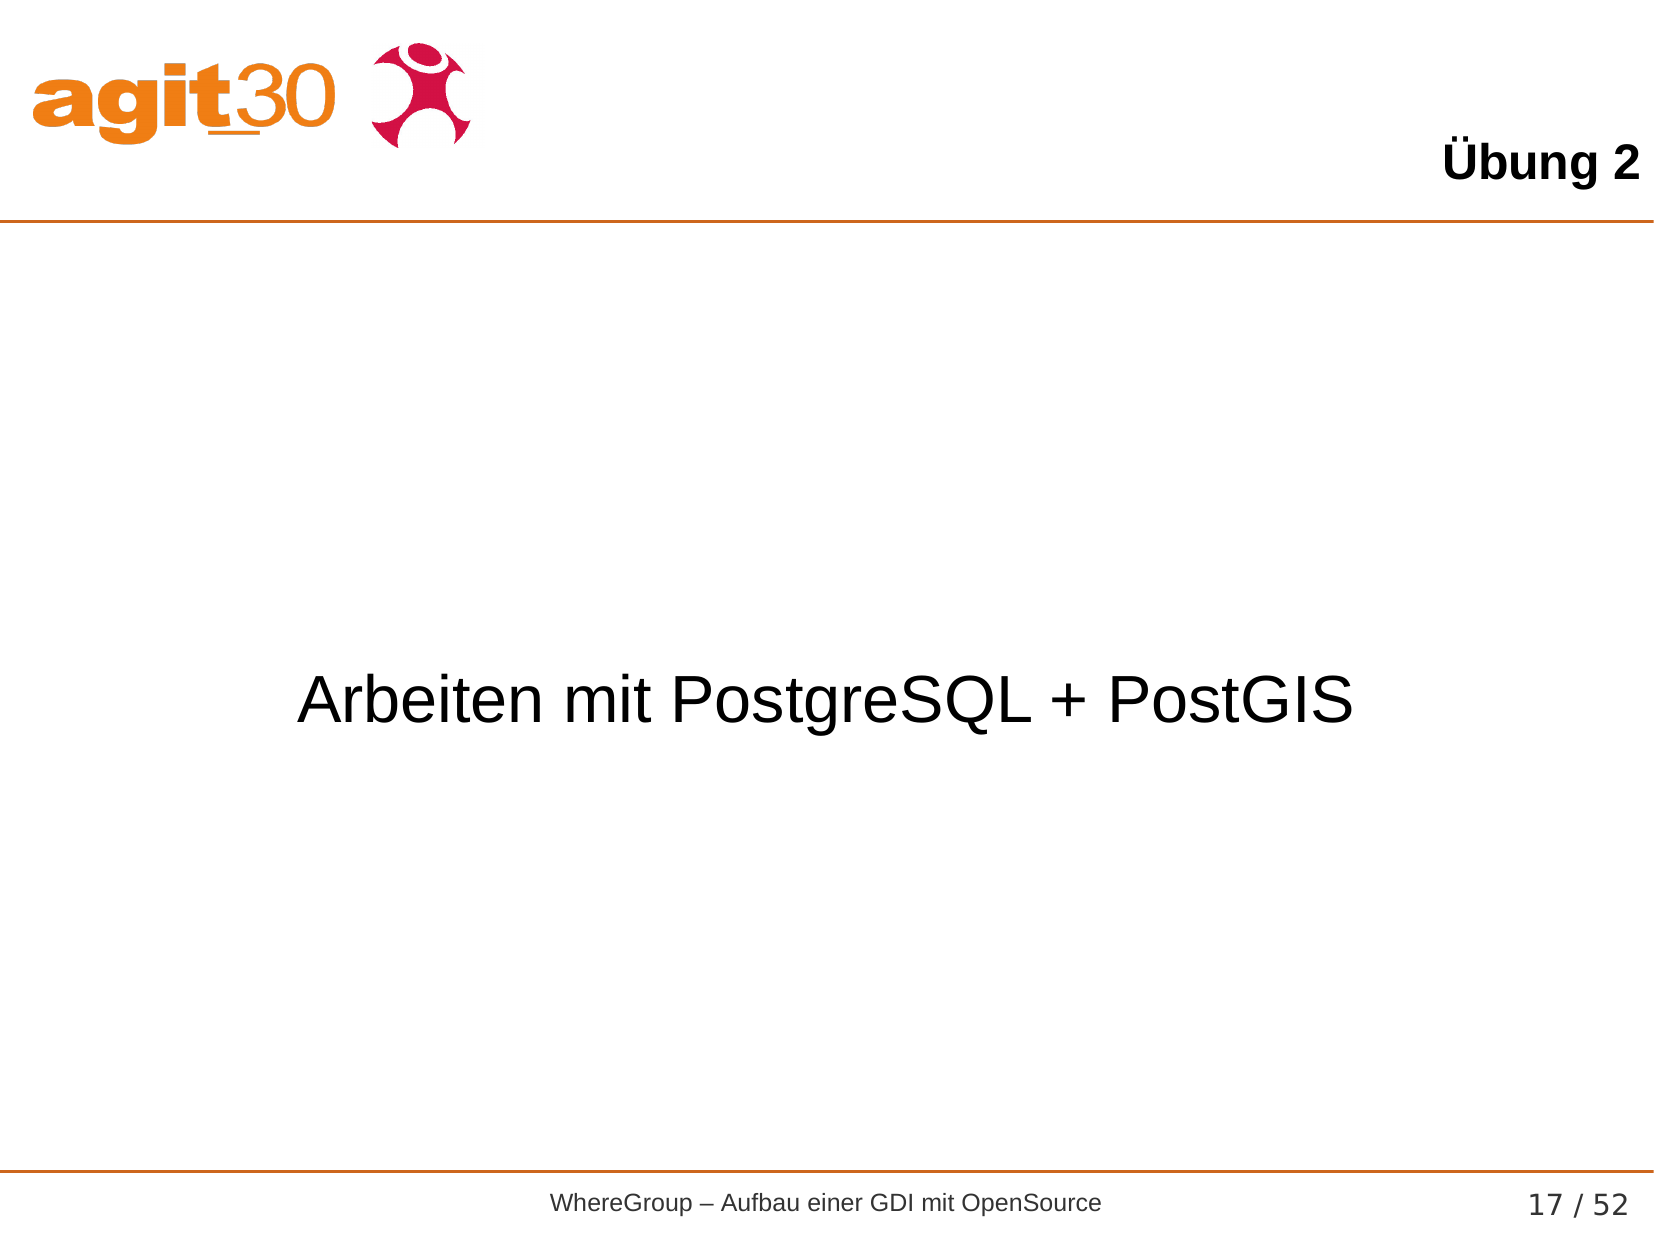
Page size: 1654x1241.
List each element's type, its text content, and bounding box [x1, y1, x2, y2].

subtitle Arbeiten mit PostgreSQL + PostGIS [82, 290, 1571, 1109]
picture [29, 58, 340, 148]
title Übung 2 [253, 118, 1642, 207]
